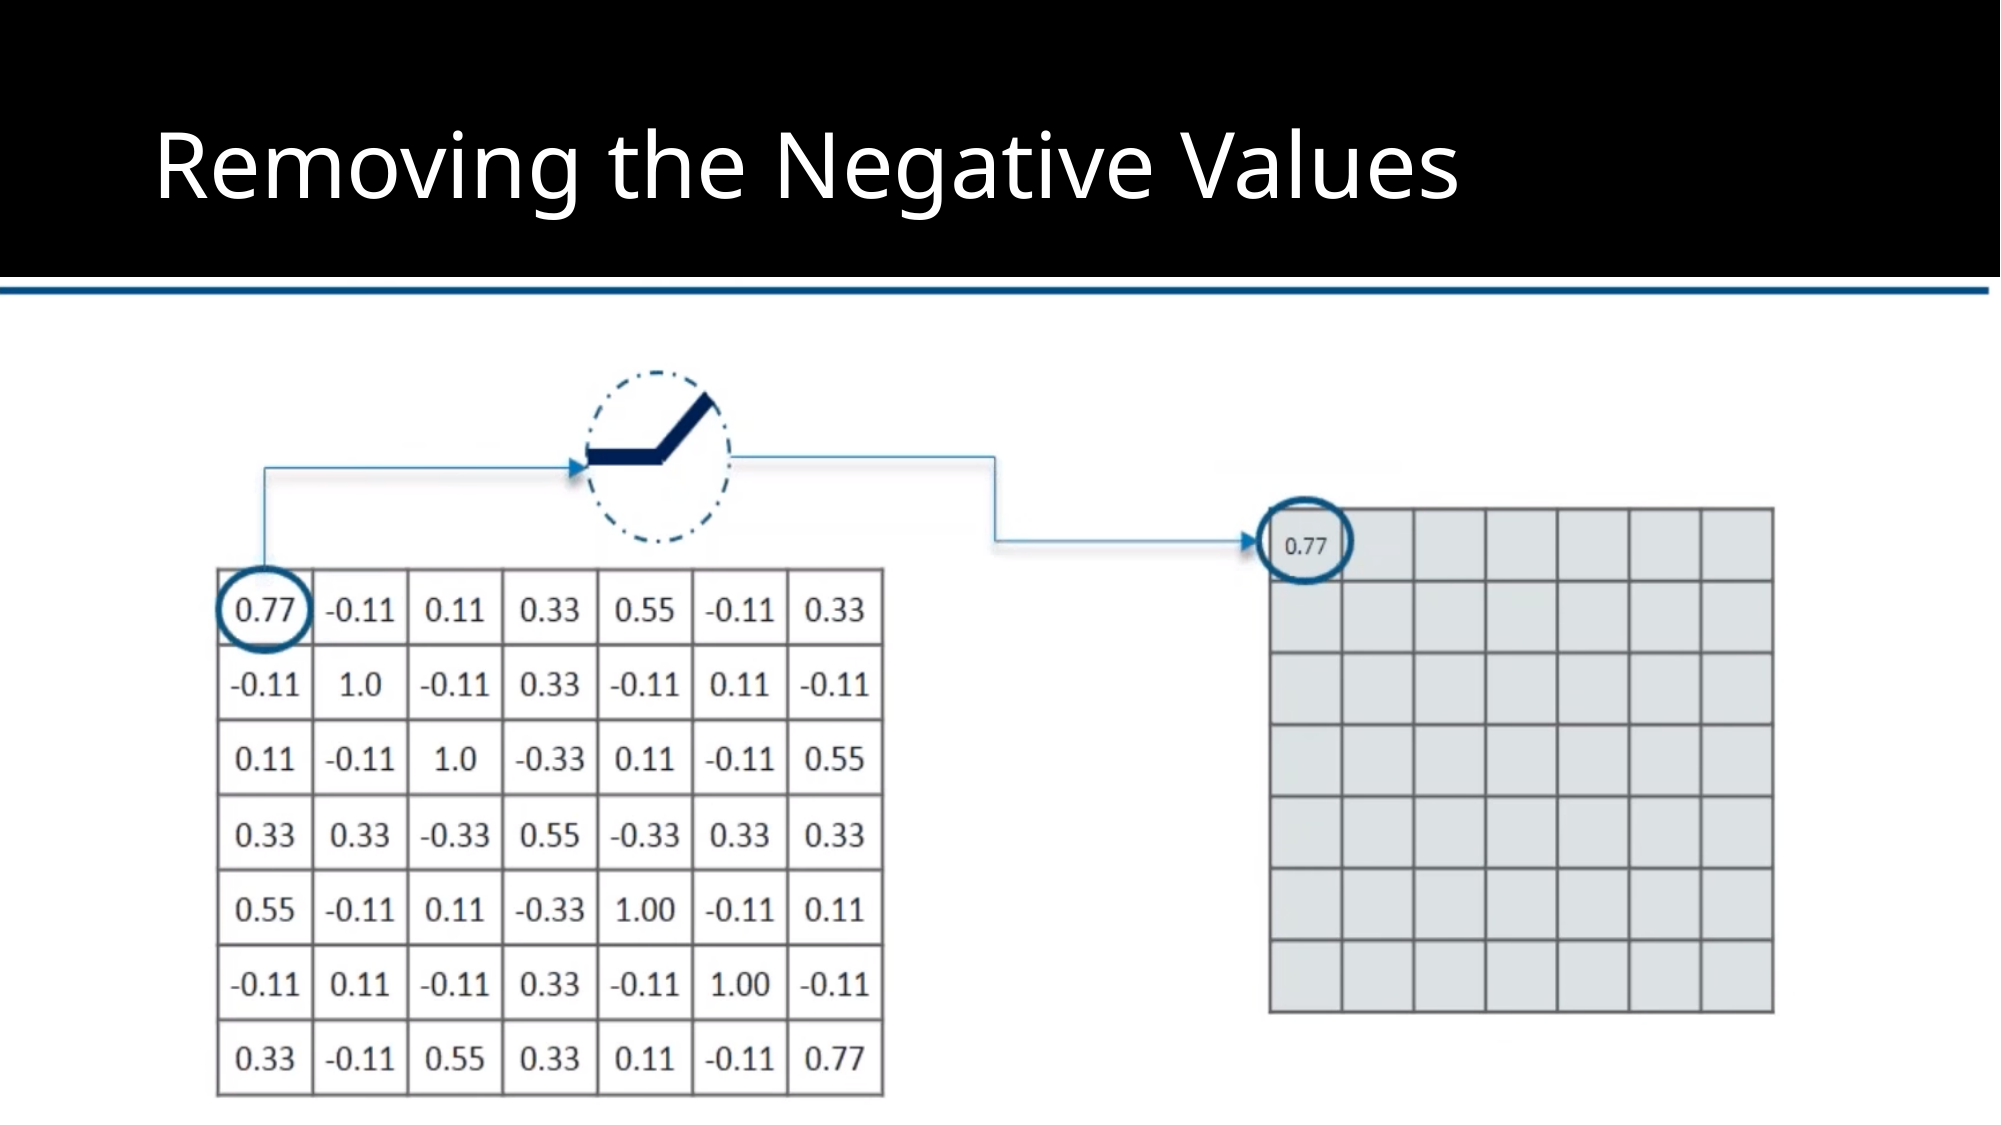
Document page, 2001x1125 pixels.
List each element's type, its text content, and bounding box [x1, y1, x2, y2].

text_box Removing the Negative Values [137, 59, 1863, 278]
picture [0, 277, 2000, 1125]
